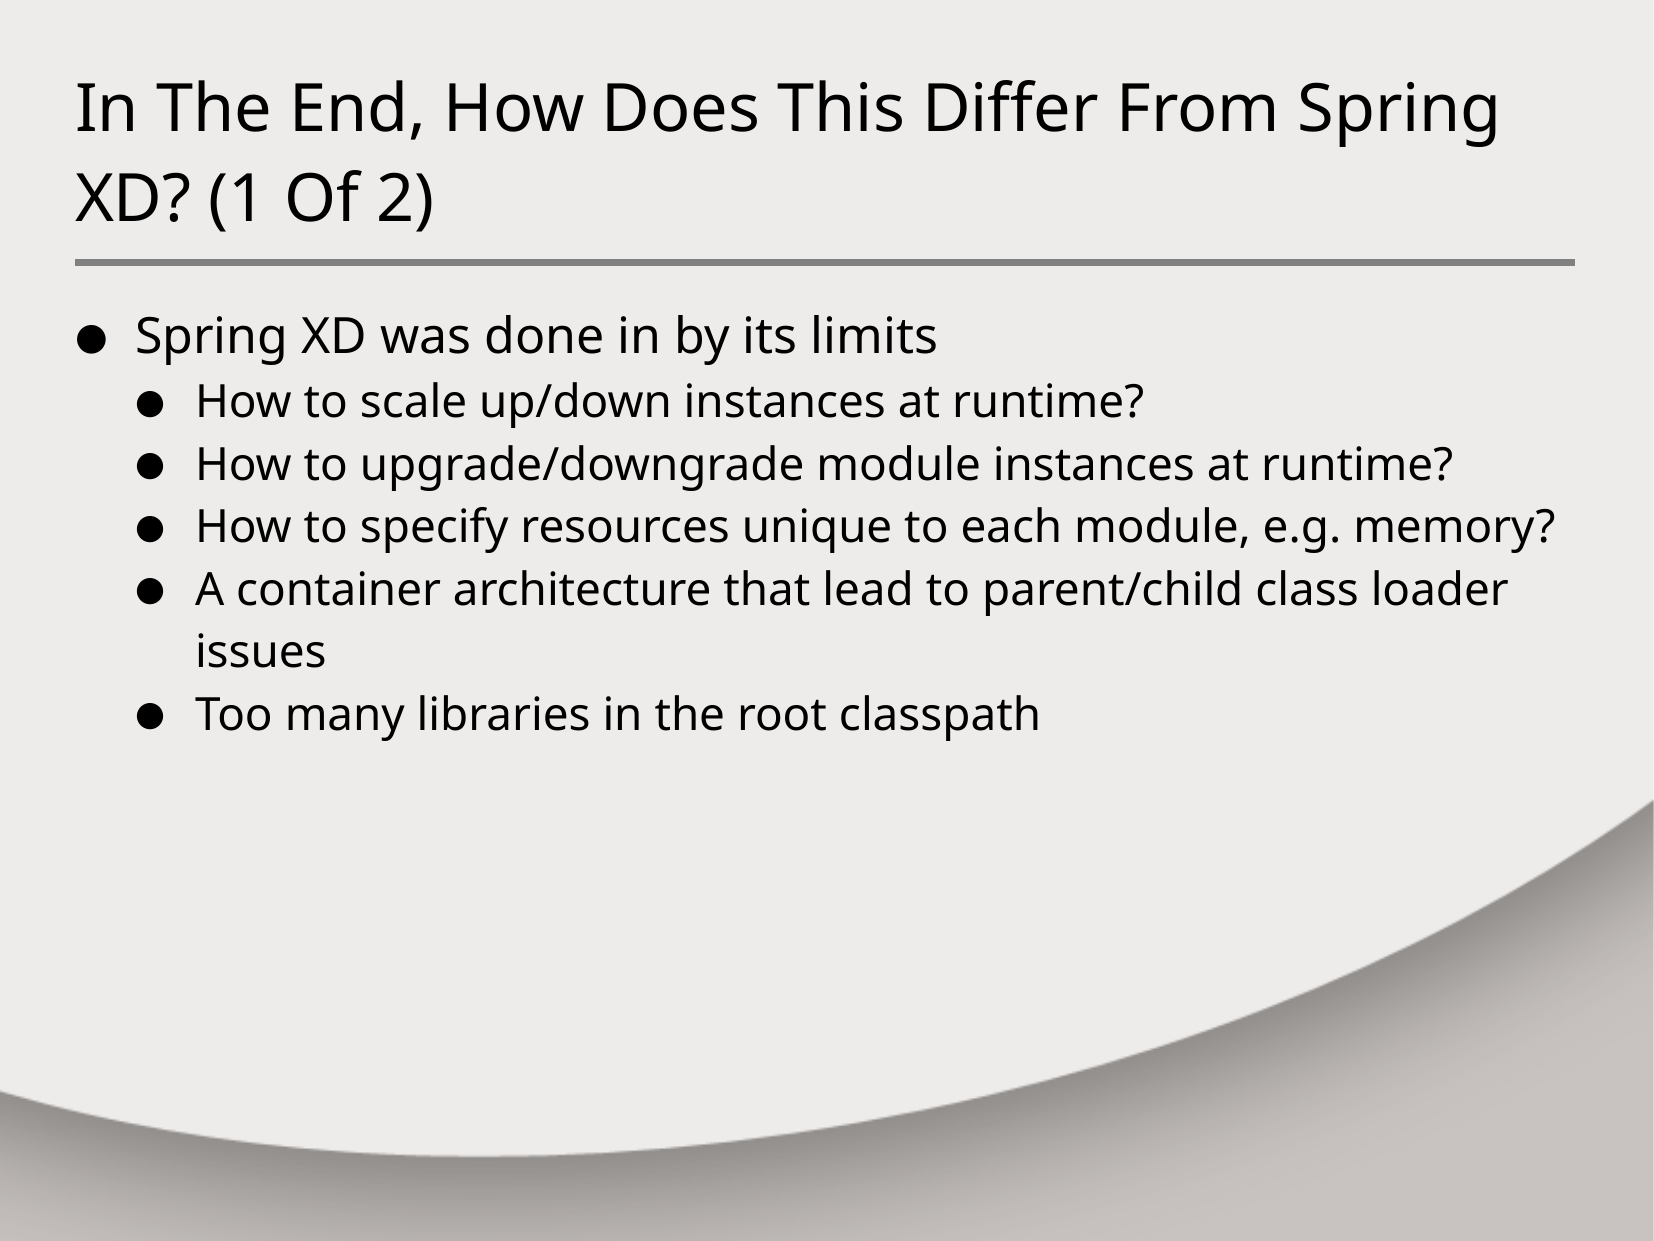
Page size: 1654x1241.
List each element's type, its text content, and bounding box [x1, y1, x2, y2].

list Spring XD was done in by its limits How to scale up/down instances at runtime? How to upgrade/downgrade module instances at runtime? How to specify resources unique to each module, e.g. memory? A container architecture that lead to parent/child class loader issues Too many libraries in the root classpath [75, 300, 1576, 1163]
picture [0, 0, 1654, 1241]
title In The End, How Does This Differ From Spring XD? (1 Of 2) [75, 75, 1576, 226]
